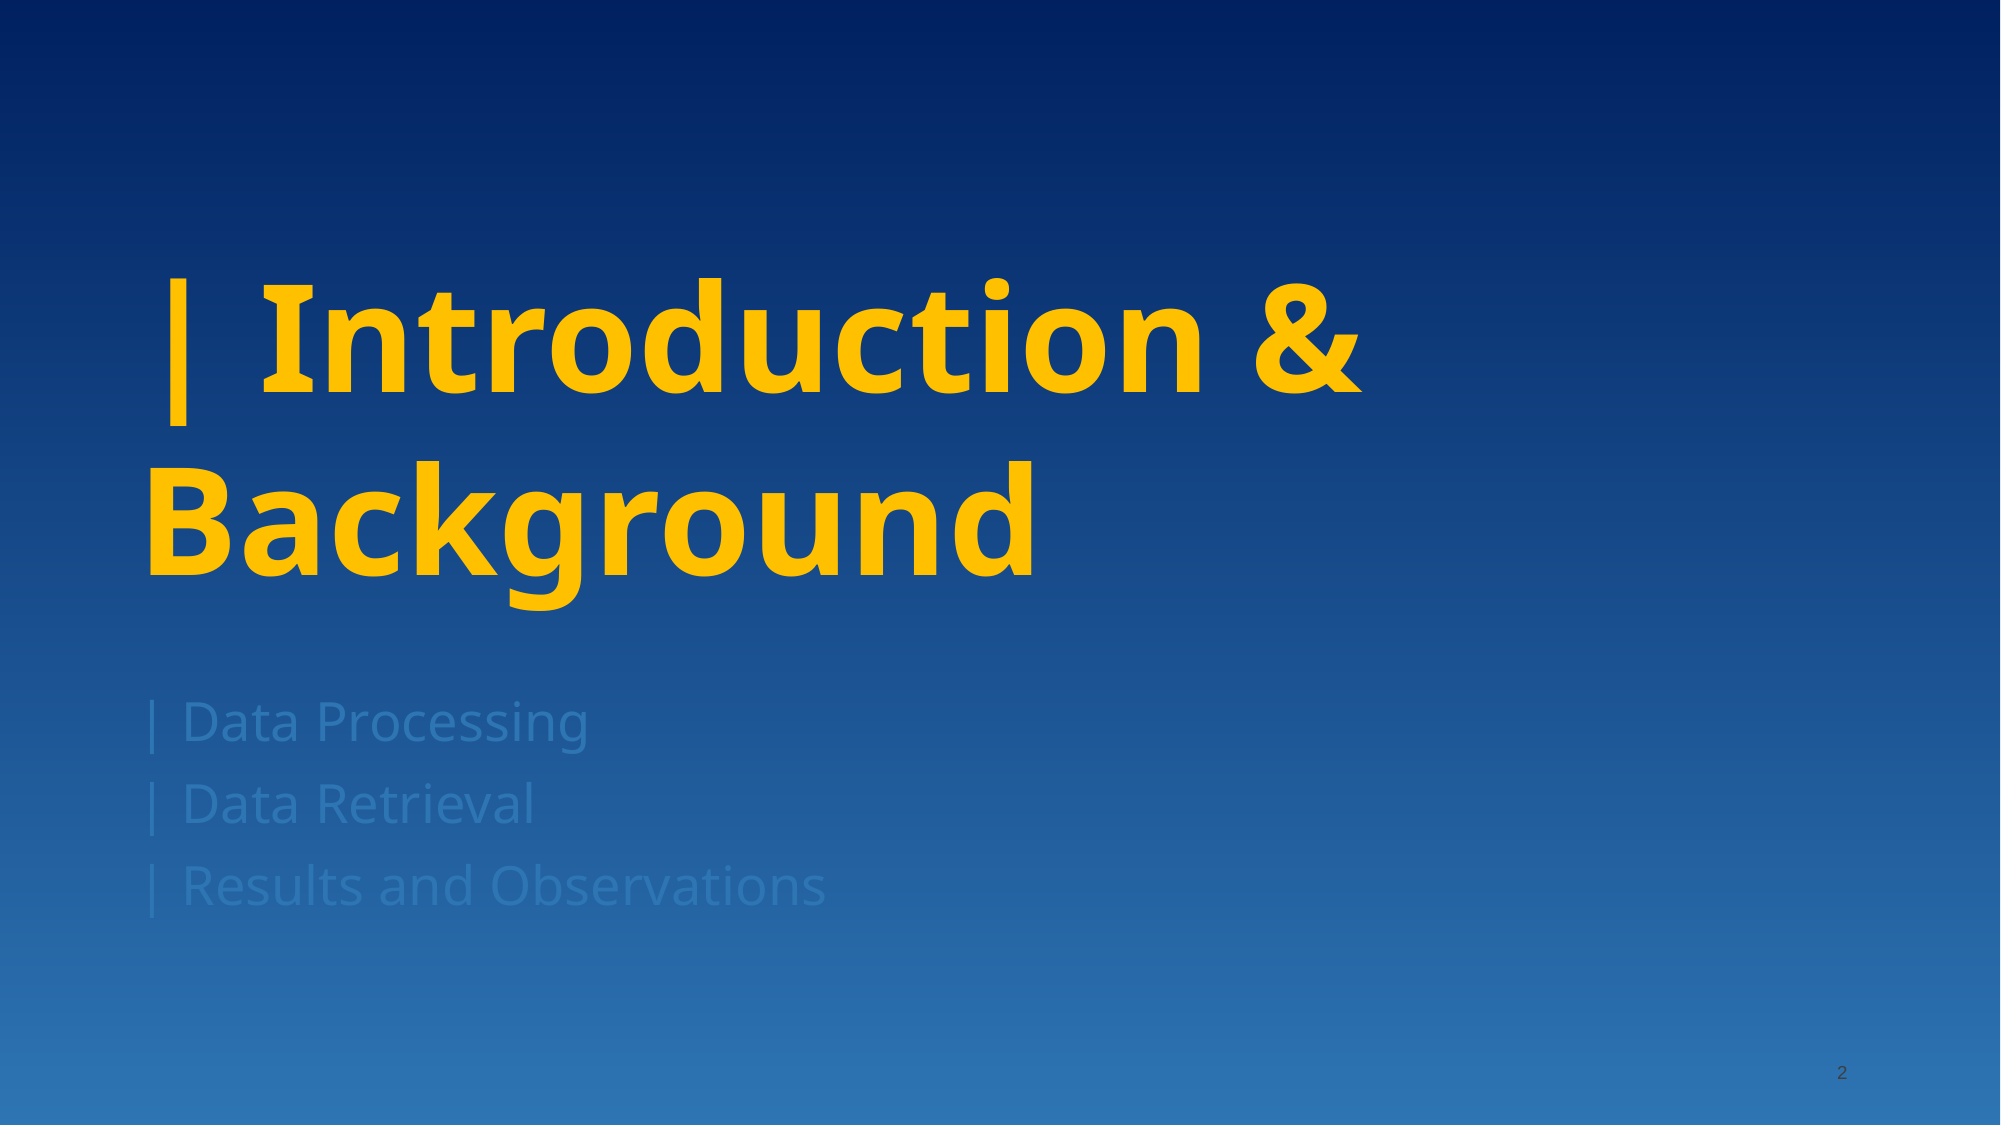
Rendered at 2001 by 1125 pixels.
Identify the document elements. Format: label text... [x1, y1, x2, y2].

subtitle | Introduction & Background | Data Processing | Data Retrieval | Results and Observations [137, 150, 1863, 1014]
slide_number 2 [1412, 1042, 1863, 1103]
